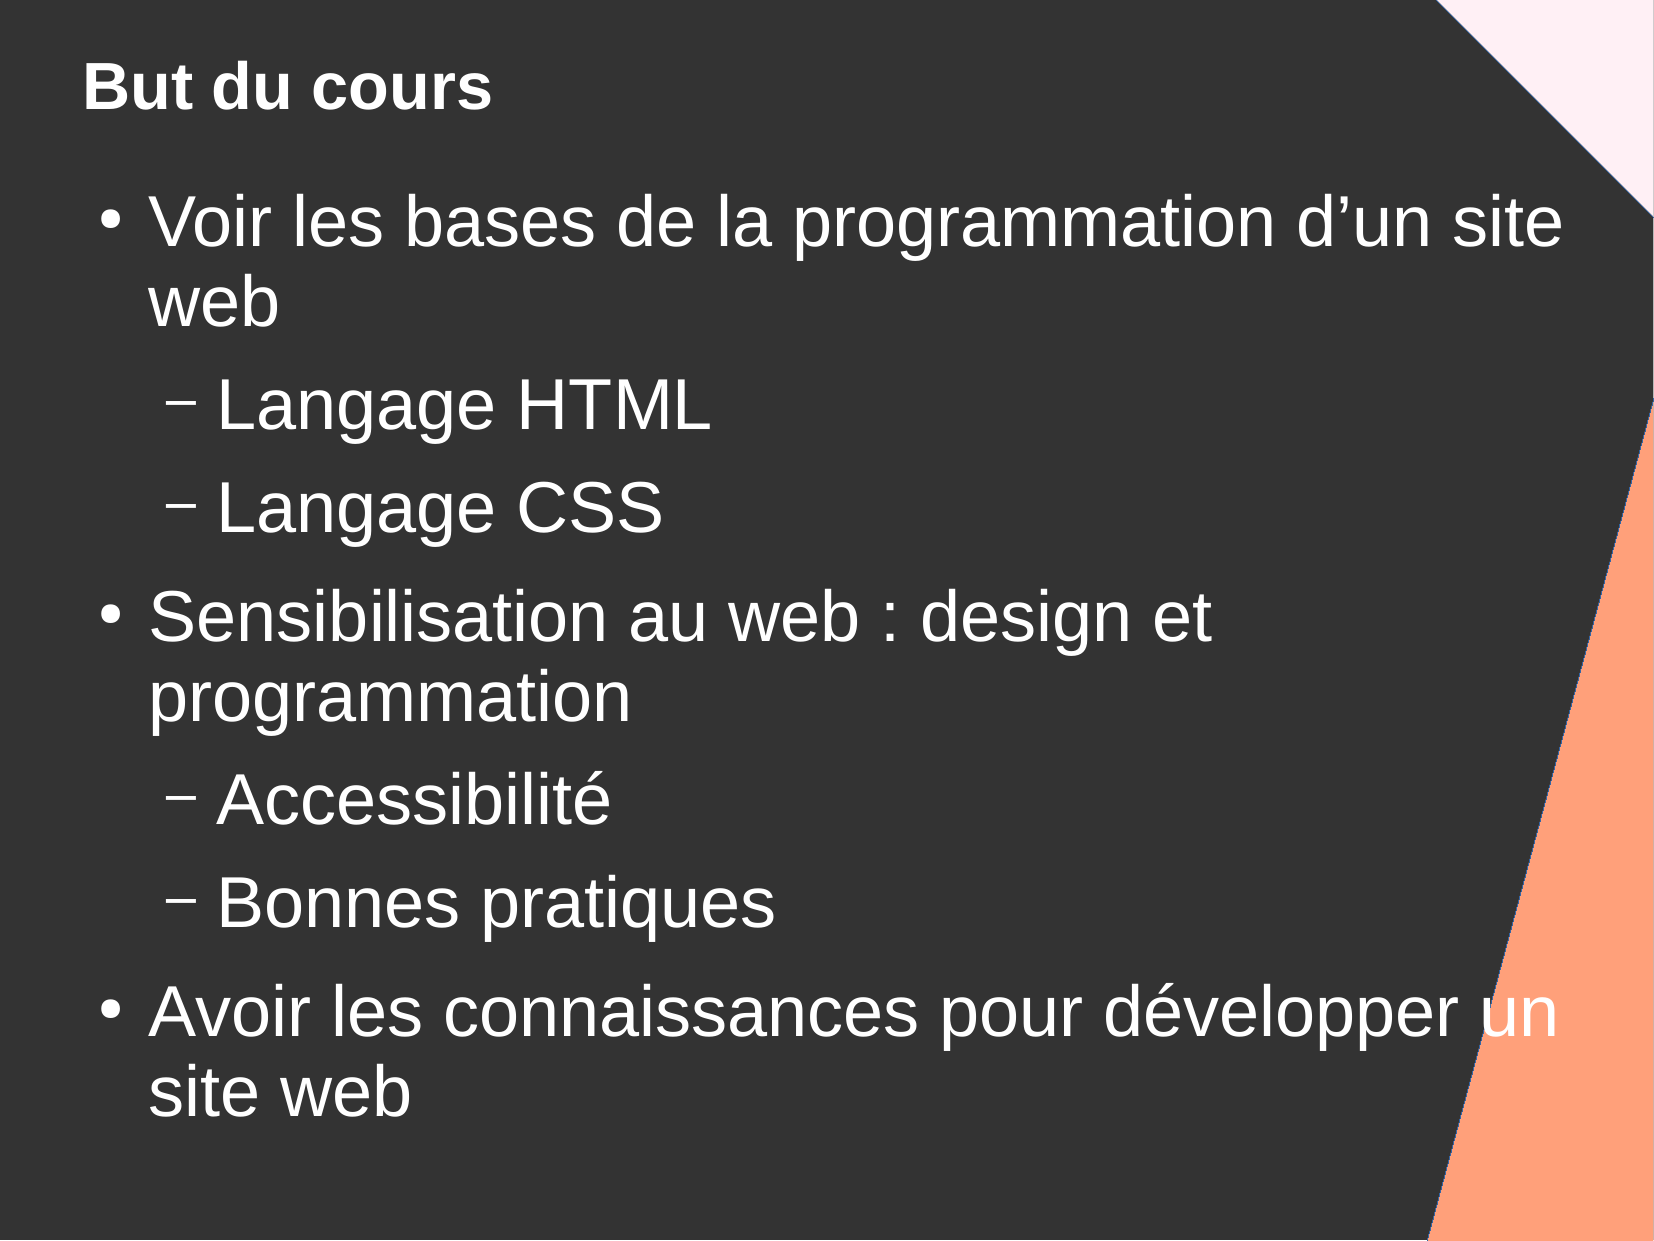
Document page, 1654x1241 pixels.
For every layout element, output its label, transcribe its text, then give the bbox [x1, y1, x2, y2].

text_box [1427, 397, 1654, 1241]
list Voir les bases de la programmation d’un site web Langage HTML Langage CSS Sensibilisation au web : design et programmation Accessibilité Bonnes pratiques Avoir les connaissances pour développer un site web [80, 180, 1620, 1134]
title But du cours [82, 49, 1571, 162]
text_box [1436, 0, 1654, 218]
